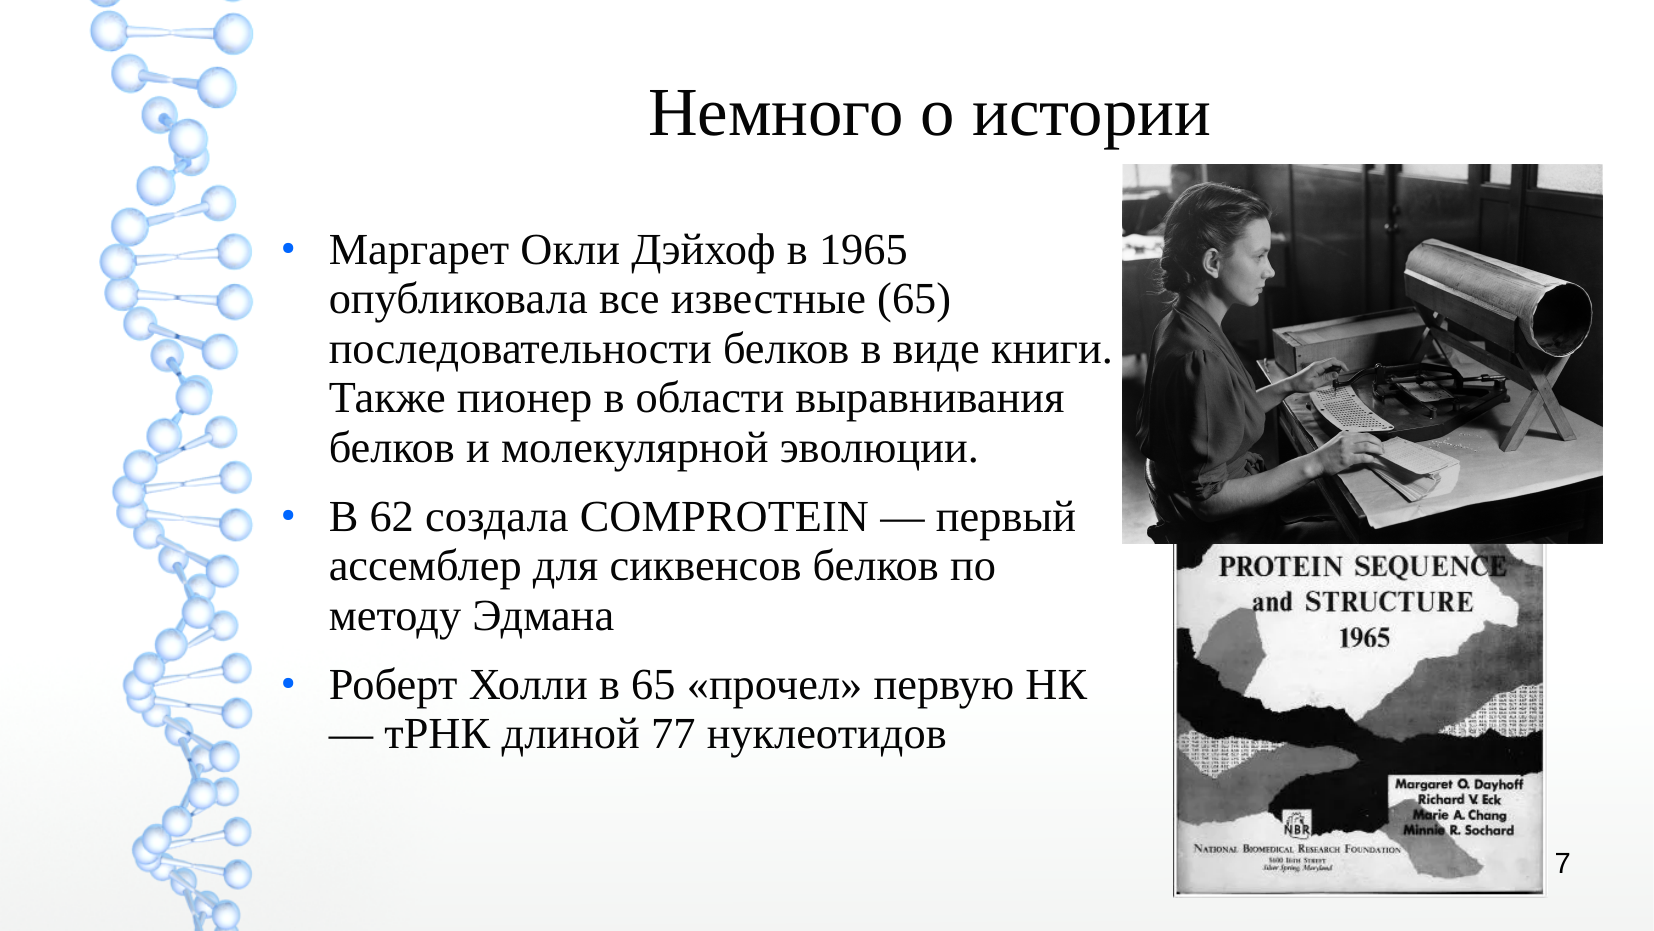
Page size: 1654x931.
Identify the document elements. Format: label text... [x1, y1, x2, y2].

picture [0, 0, 1654, 931]
list Маргарет Окли Дэйхоф в 1965 опубликовала все известные (65) последовательности белков в виде книги. Также пионер в области выравнивания белков и молекулярной эволюции. В 62 создала COMPROTEIN — первый ассемблер для сиквенсов белков по методу Эдмана Роберт Холли в 65 «прочел» первую НК — тРНК длиной 77 нуклеотидов [265, 224, 1123, 764]
title Немного о истории [265, 35, 1595, 189]
